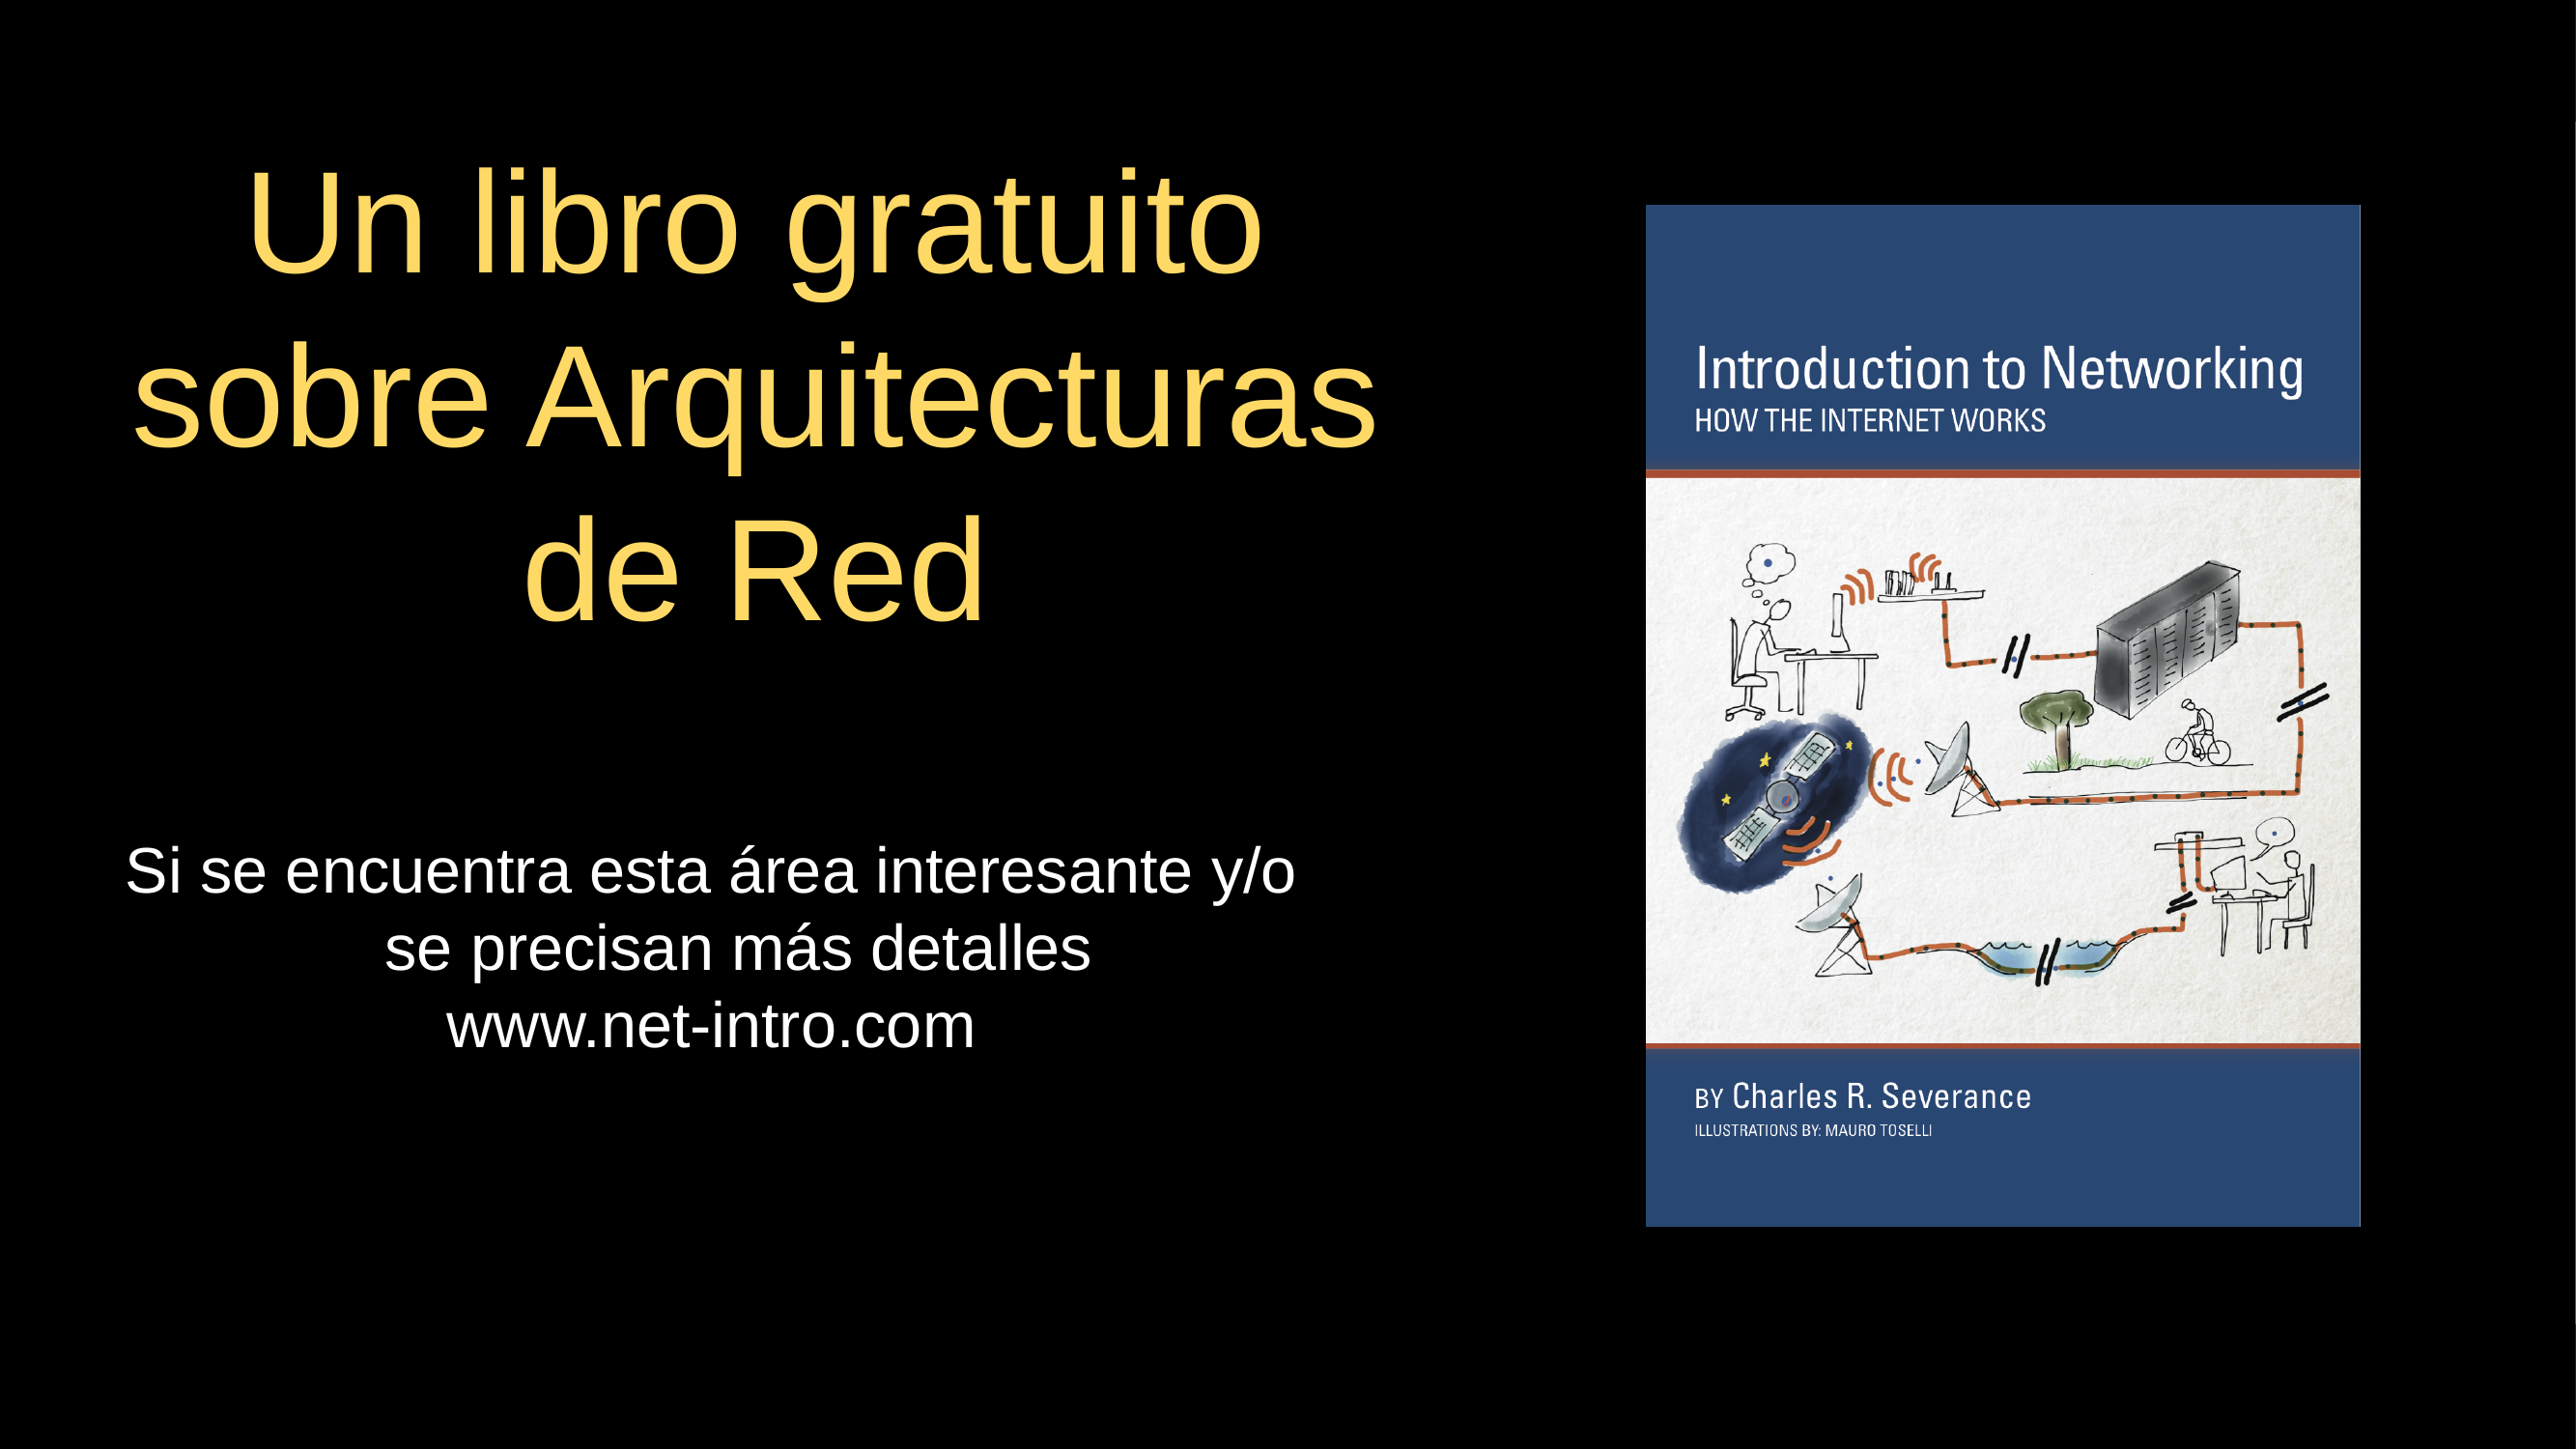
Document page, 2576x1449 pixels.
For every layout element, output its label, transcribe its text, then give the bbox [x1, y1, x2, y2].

picture [1646, 205, 2361, 1227]
list Si se encuentra esta área interesante y/o se precisan más detalles www.net-intro.com [102, 813, 1321, 1309]
title Un libro gratuito sobre Arquitecturas de Red [99, 143, 1412, 635]
